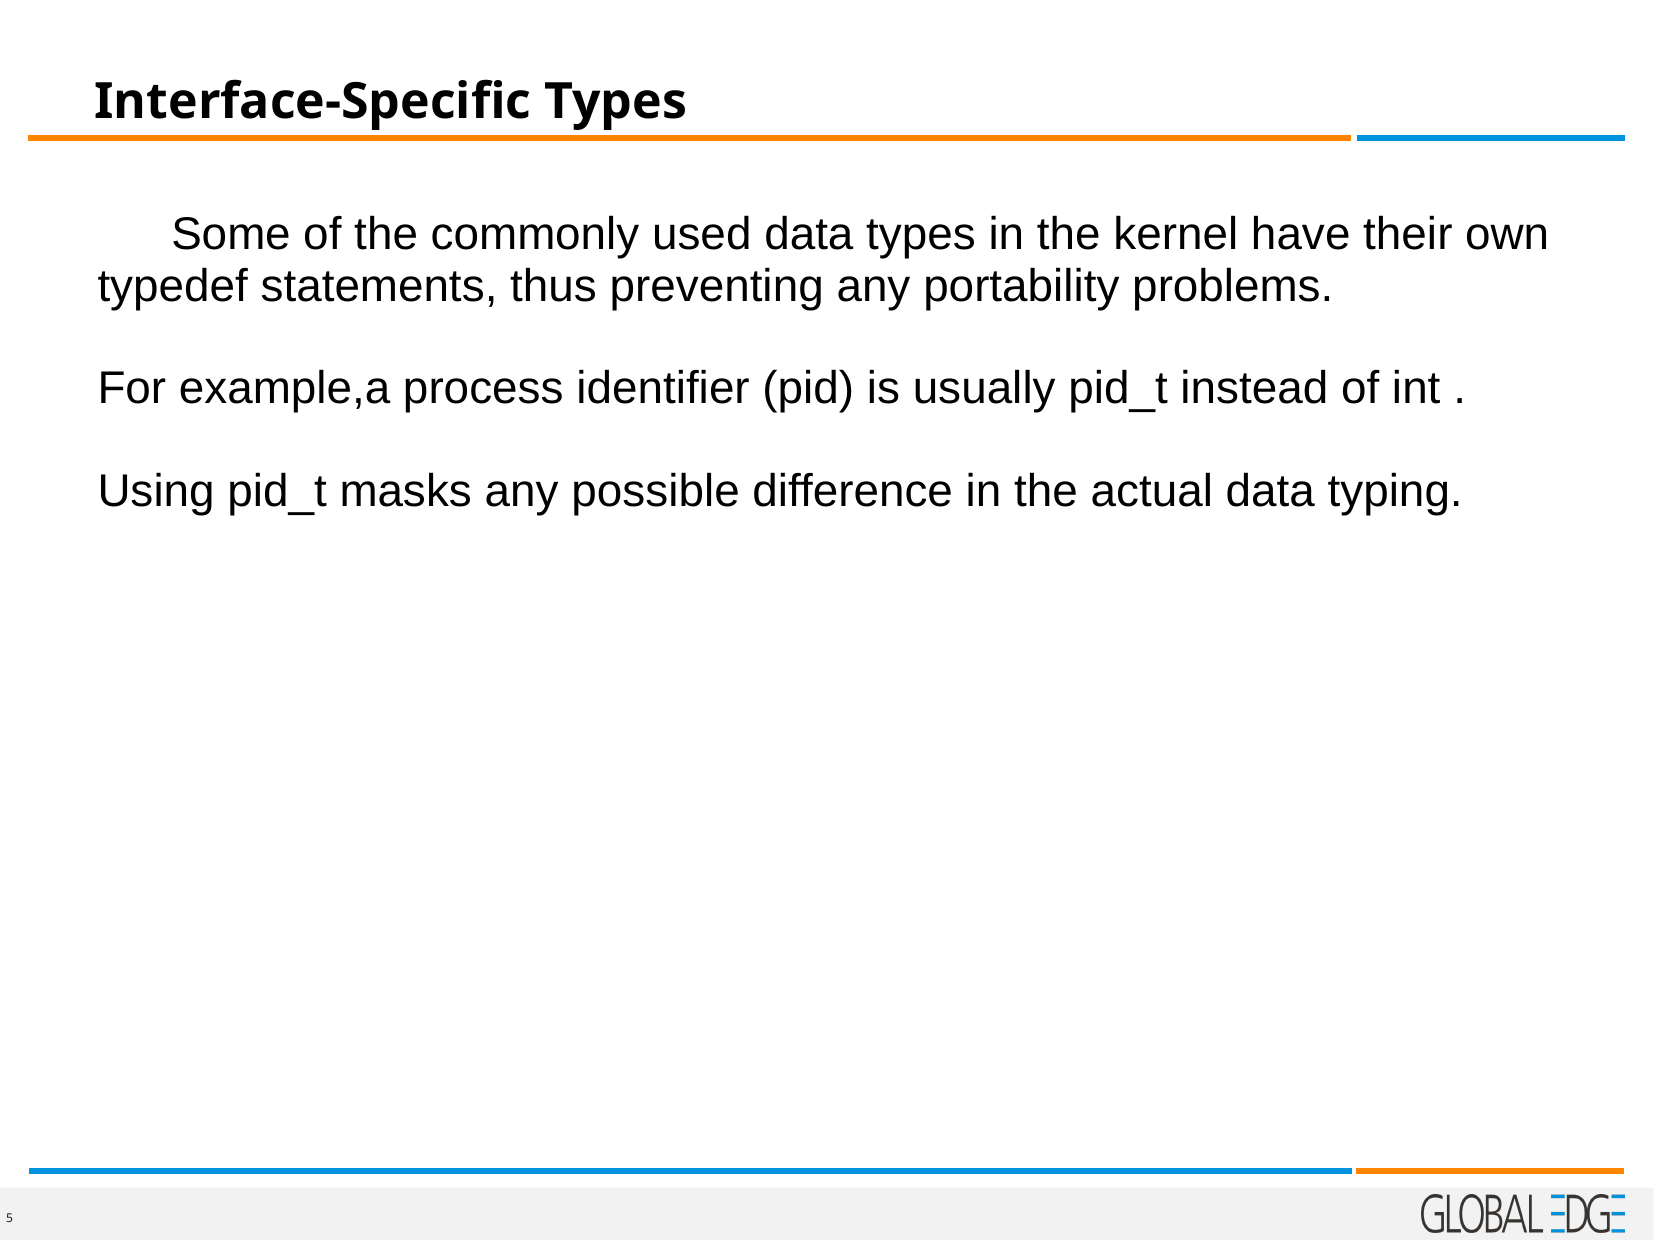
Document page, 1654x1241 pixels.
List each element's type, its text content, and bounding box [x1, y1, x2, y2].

text_box Some of the commonly used data types in the kernel have their own typedef statements, thus preventing any portability problems. For example,a process identifier (pid) is usually pid_t instead of int . Using pid_t masks any possible difference in the actual data typing. [82, 200, 1571, 804]
picture [1421, 1194, 1625, 1233]
text_box Interface-Specific Types [94, 59, 957, 139]
